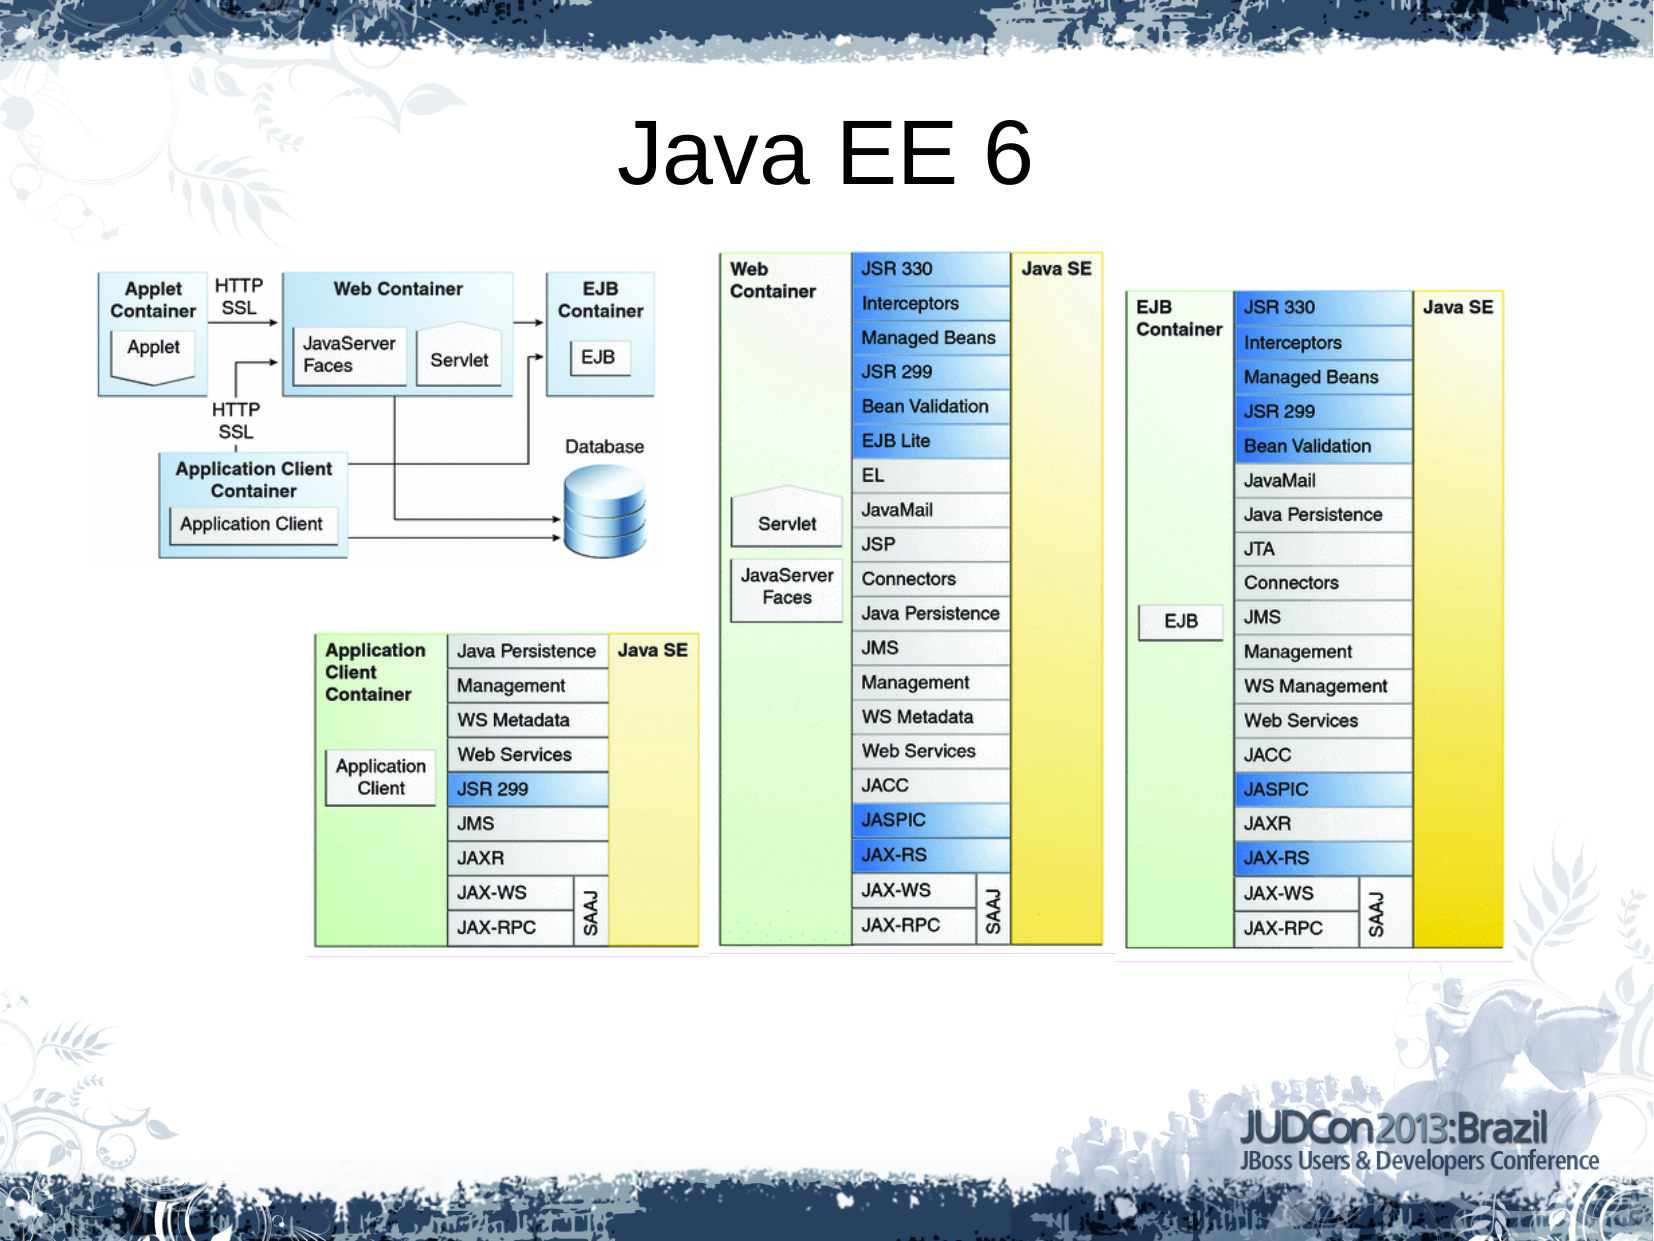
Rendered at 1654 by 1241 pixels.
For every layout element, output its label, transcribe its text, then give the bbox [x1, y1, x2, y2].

picture [0, 0, 1654, 1241]
title Java EE 6 [82, 49, 1571, 257]
